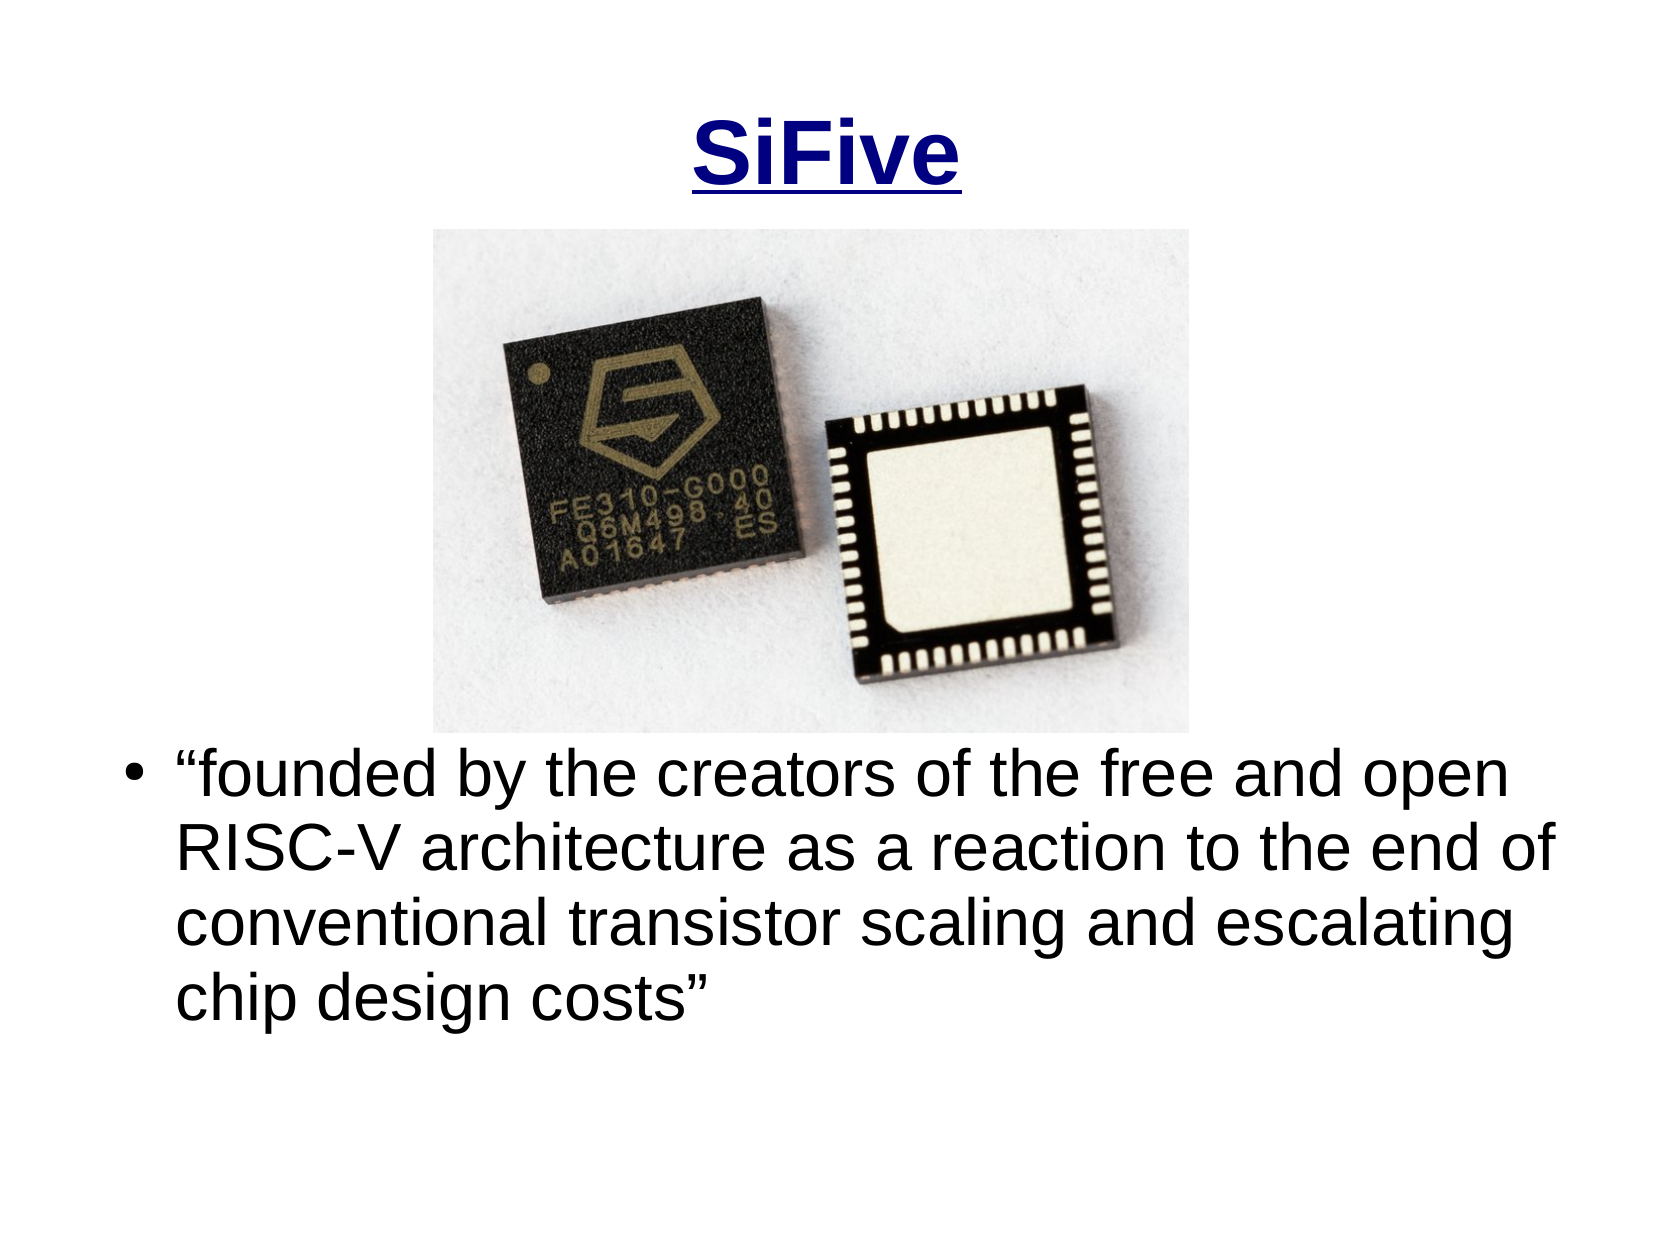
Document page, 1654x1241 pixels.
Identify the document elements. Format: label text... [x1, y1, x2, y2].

picture [433, 229, 1189, 733]
list “founded by the creators of the free and open RISC-V architecture as a reaction to the end of conventional transistor scaling and escalating chip design costs” [102, 735, 1561, 1241]
title SiFive [82, 49, 1571, 257]
